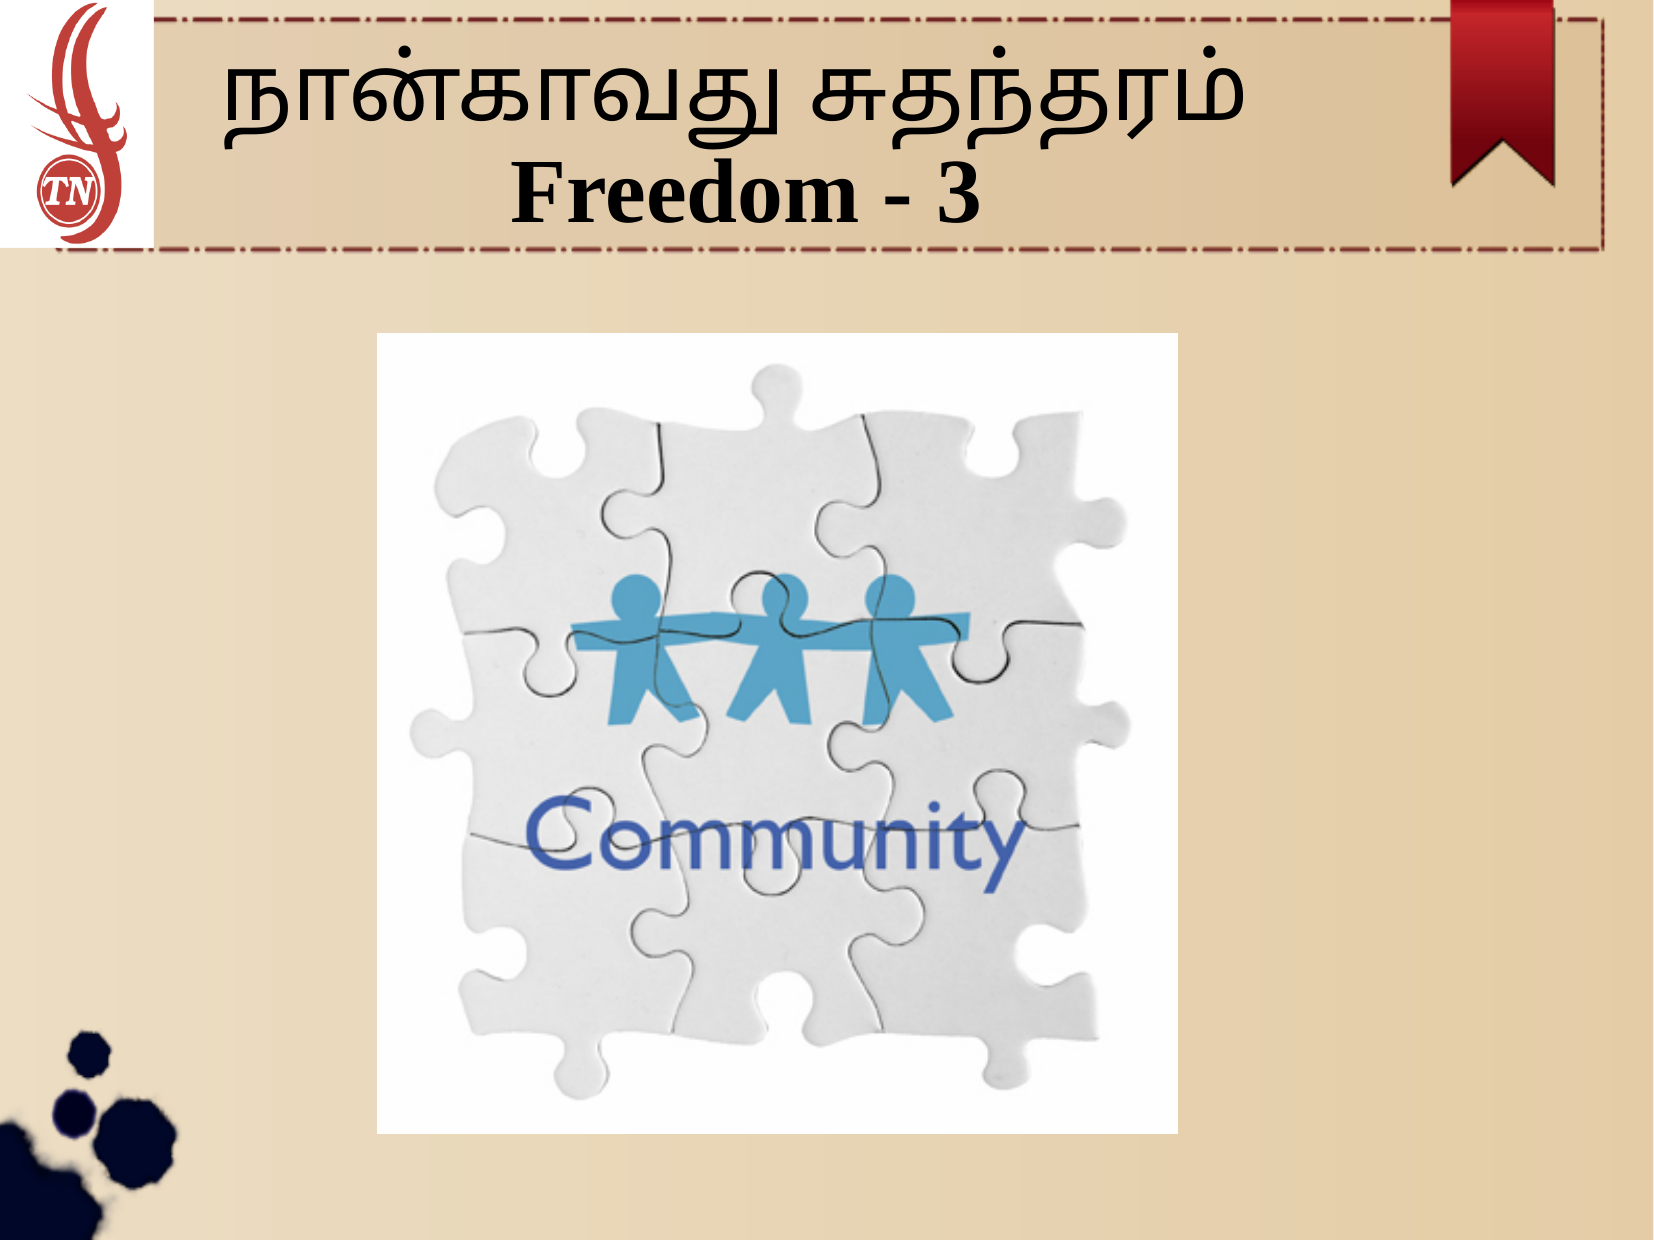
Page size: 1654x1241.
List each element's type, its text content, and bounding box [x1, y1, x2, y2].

title நான்காவது சுதந்தரம் Freedom - 3 [154, 32, 1412, 244]
picture [0, 0, 1654, 1240]
